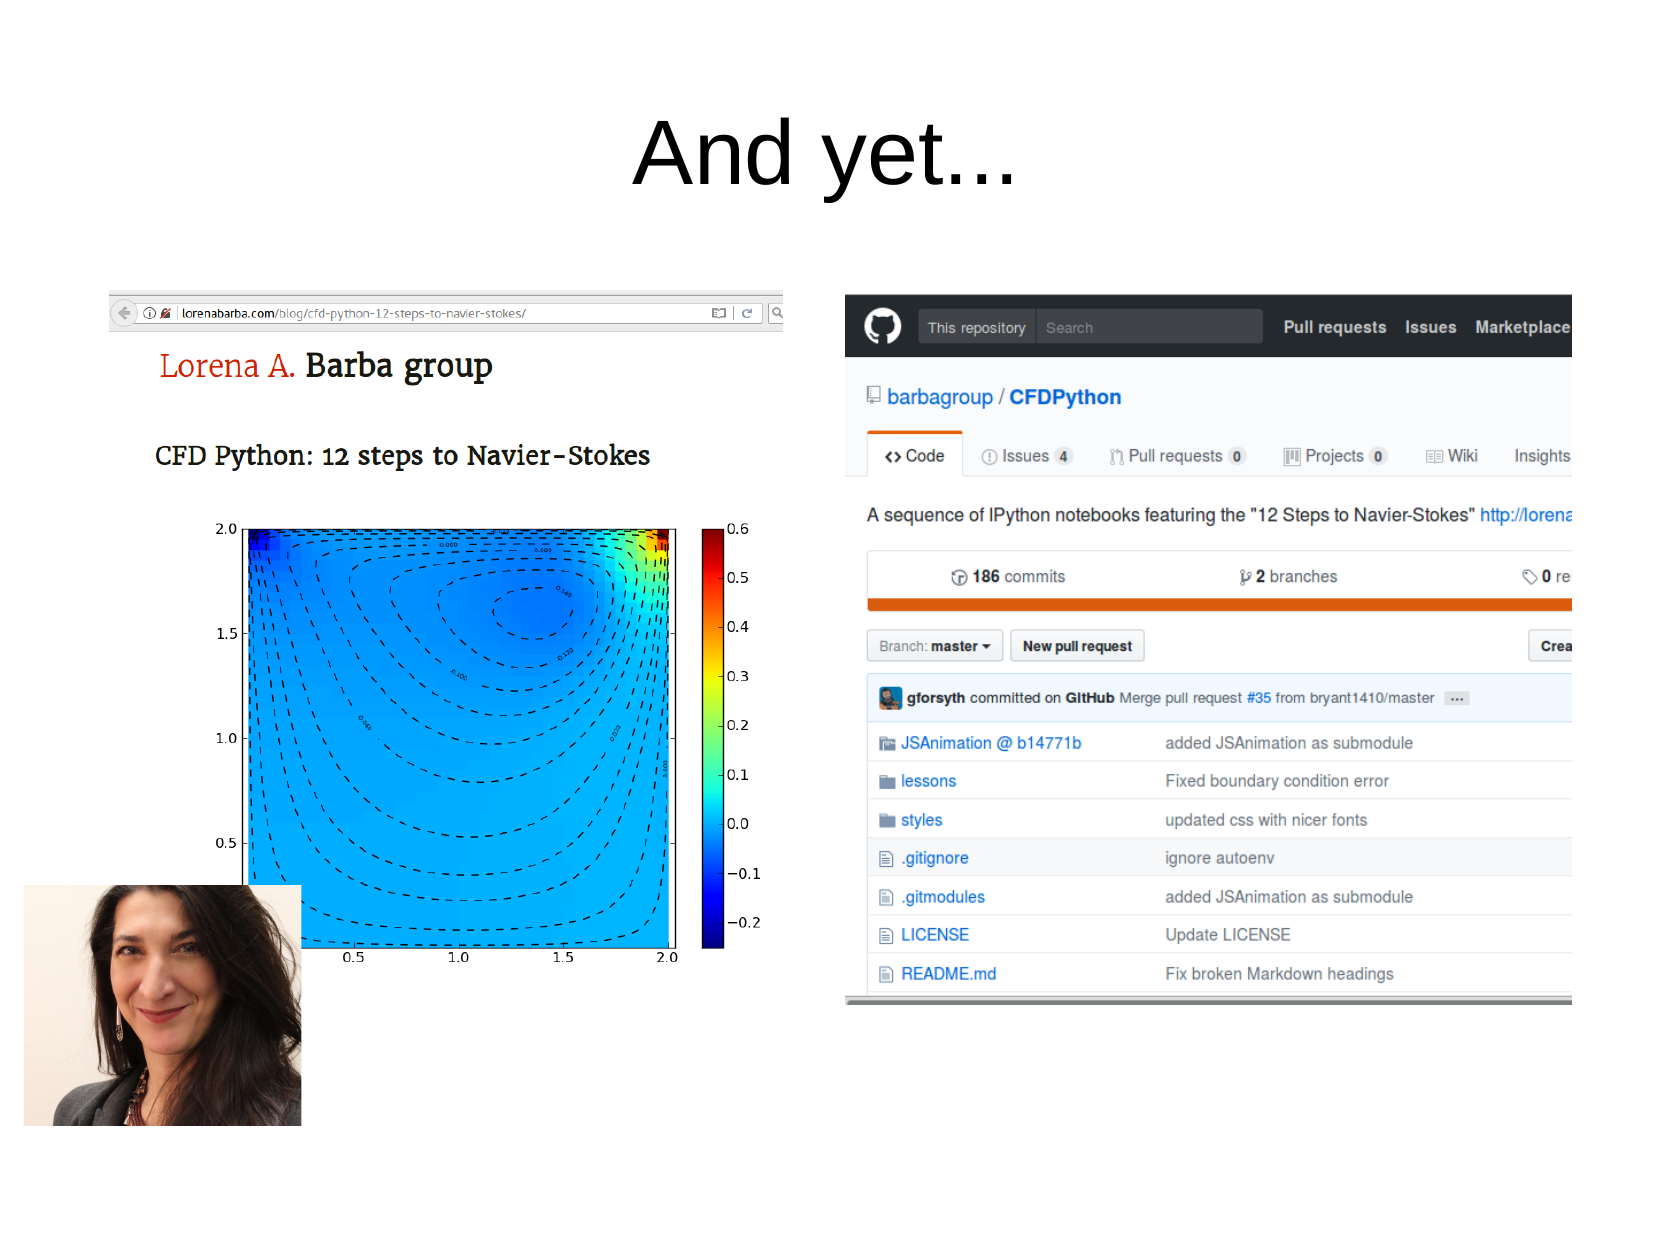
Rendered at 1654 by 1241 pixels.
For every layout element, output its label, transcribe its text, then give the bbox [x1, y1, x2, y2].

title And yet... [82, 49, 1571, 257]
picture [23, 290, 783, 1126]
picture [845, 294, 1572, 1005]
